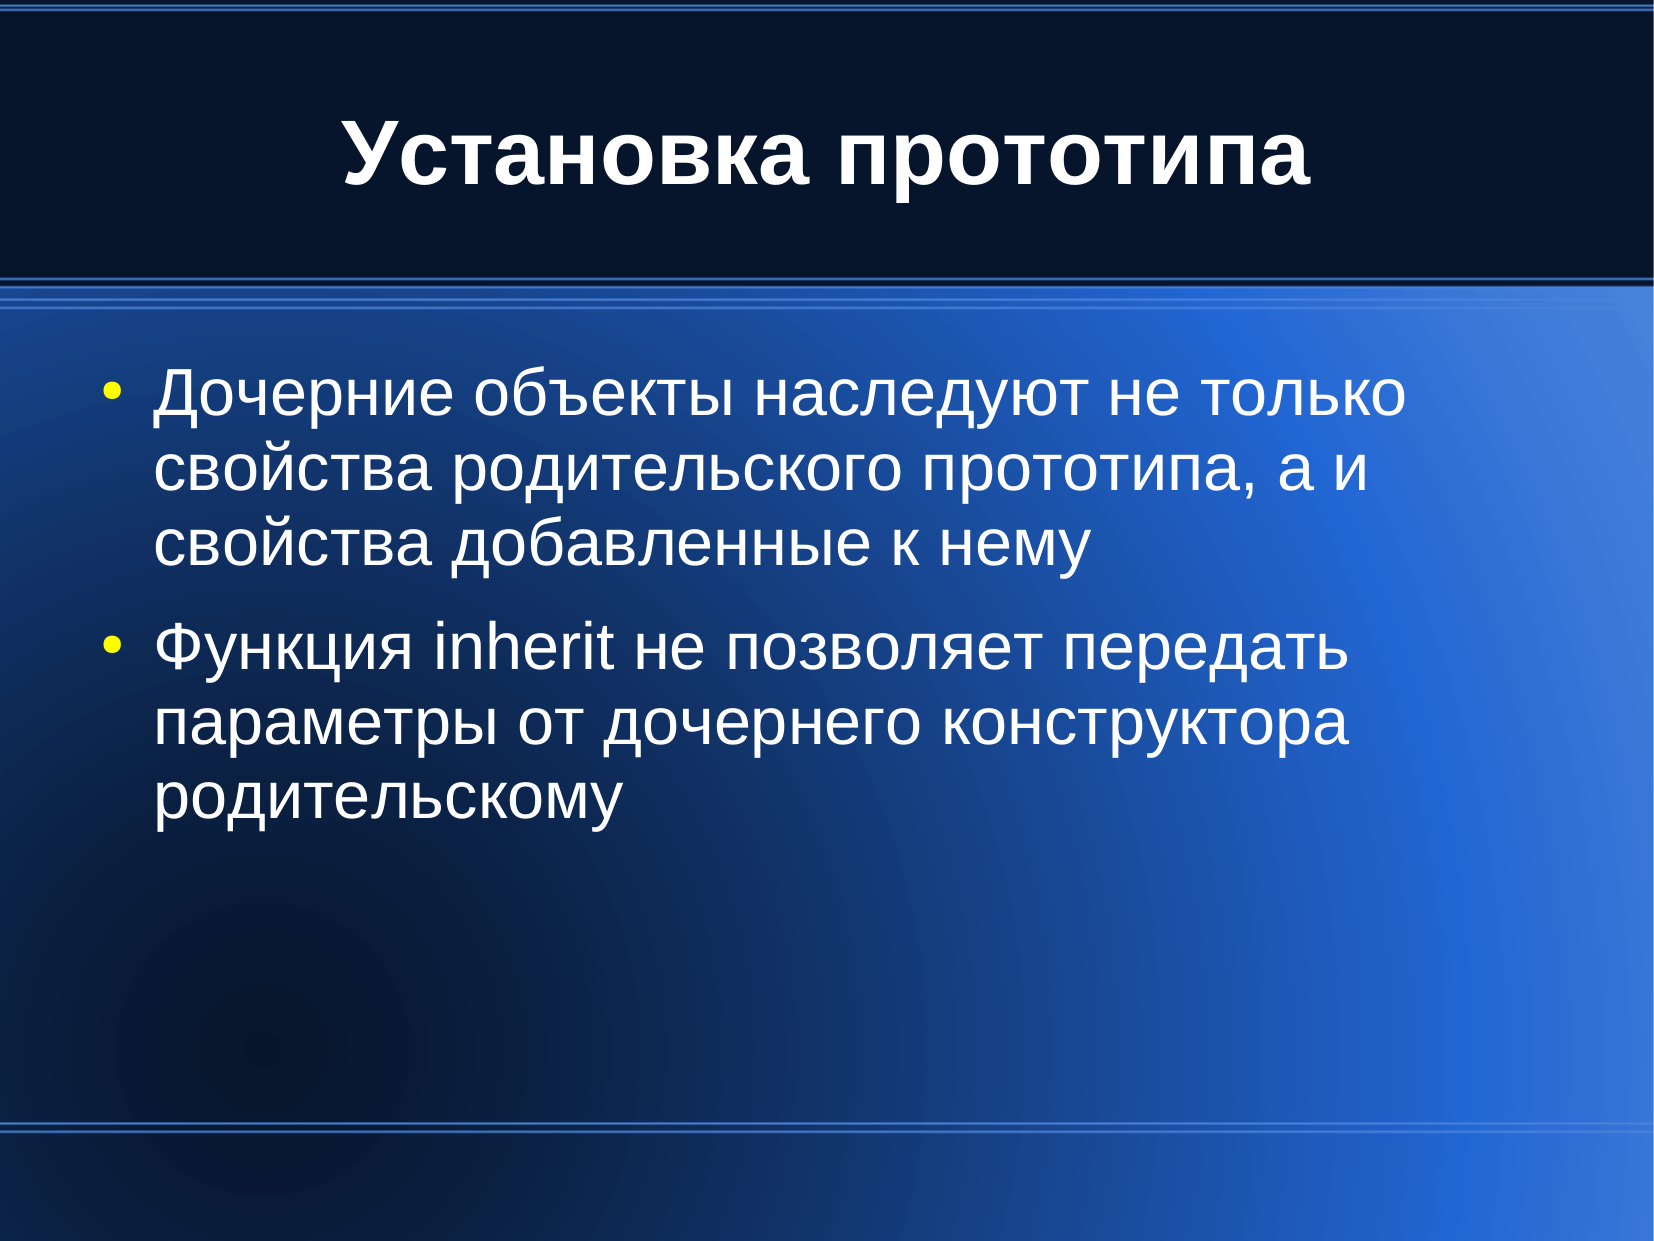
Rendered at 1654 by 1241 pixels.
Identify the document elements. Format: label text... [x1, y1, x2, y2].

picture [0, 0, 1654, 1241]
title Установка прототипа [82, 49, 1571, 257]
list Дочерние объекты наследуют не только свойства родительского прототипа, а и свойства добавленные к нему Функция inherit не позволяет передать параметры от дочернего конструктора родительскому [82, 355, 1571, 1058]
